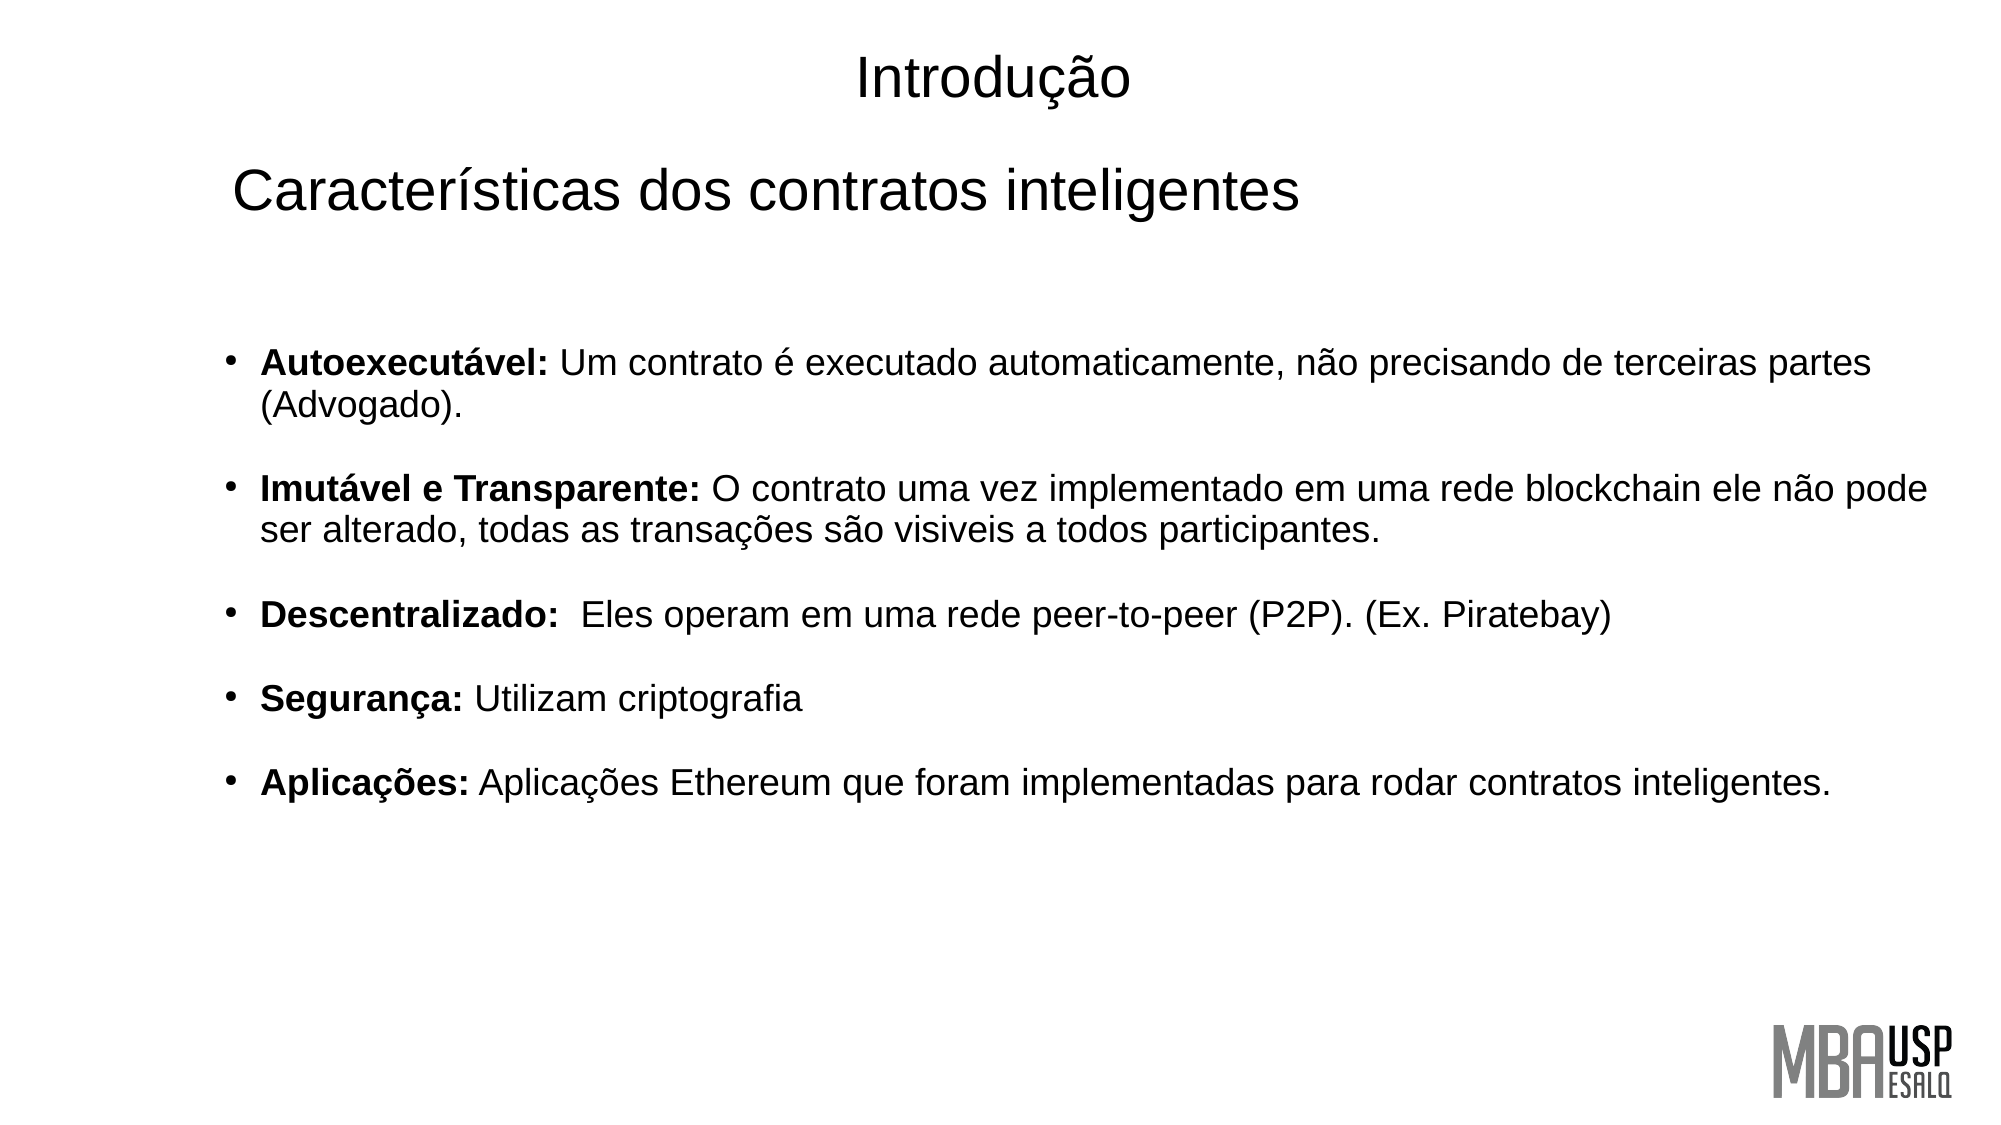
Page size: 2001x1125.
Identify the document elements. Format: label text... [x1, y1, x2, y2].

text_box Introdução [37, 37, 1951, 118]
picture [1765, 1021, 1960, 1102]
text_box Características dos contratos inteligentes Autoexecutável: Um contrato é executado automaticamente, não precisando de terceiras partes (Advogado). Imutável e Transparente: O contrato uma vez implementado em uma rede blockchain ele não pode ser alterado, todas as transações são visiveis a todos participantes. Descentralizado: Eles operam em uma rede peer-to-peer (P2P). (Ex. Piratebay) Segurança: Utilizam criptografia Aplicações: Aplicações Ethereum que foram implementadas para rodar contratos inteligentes. [82, 150, 1951, 976]
